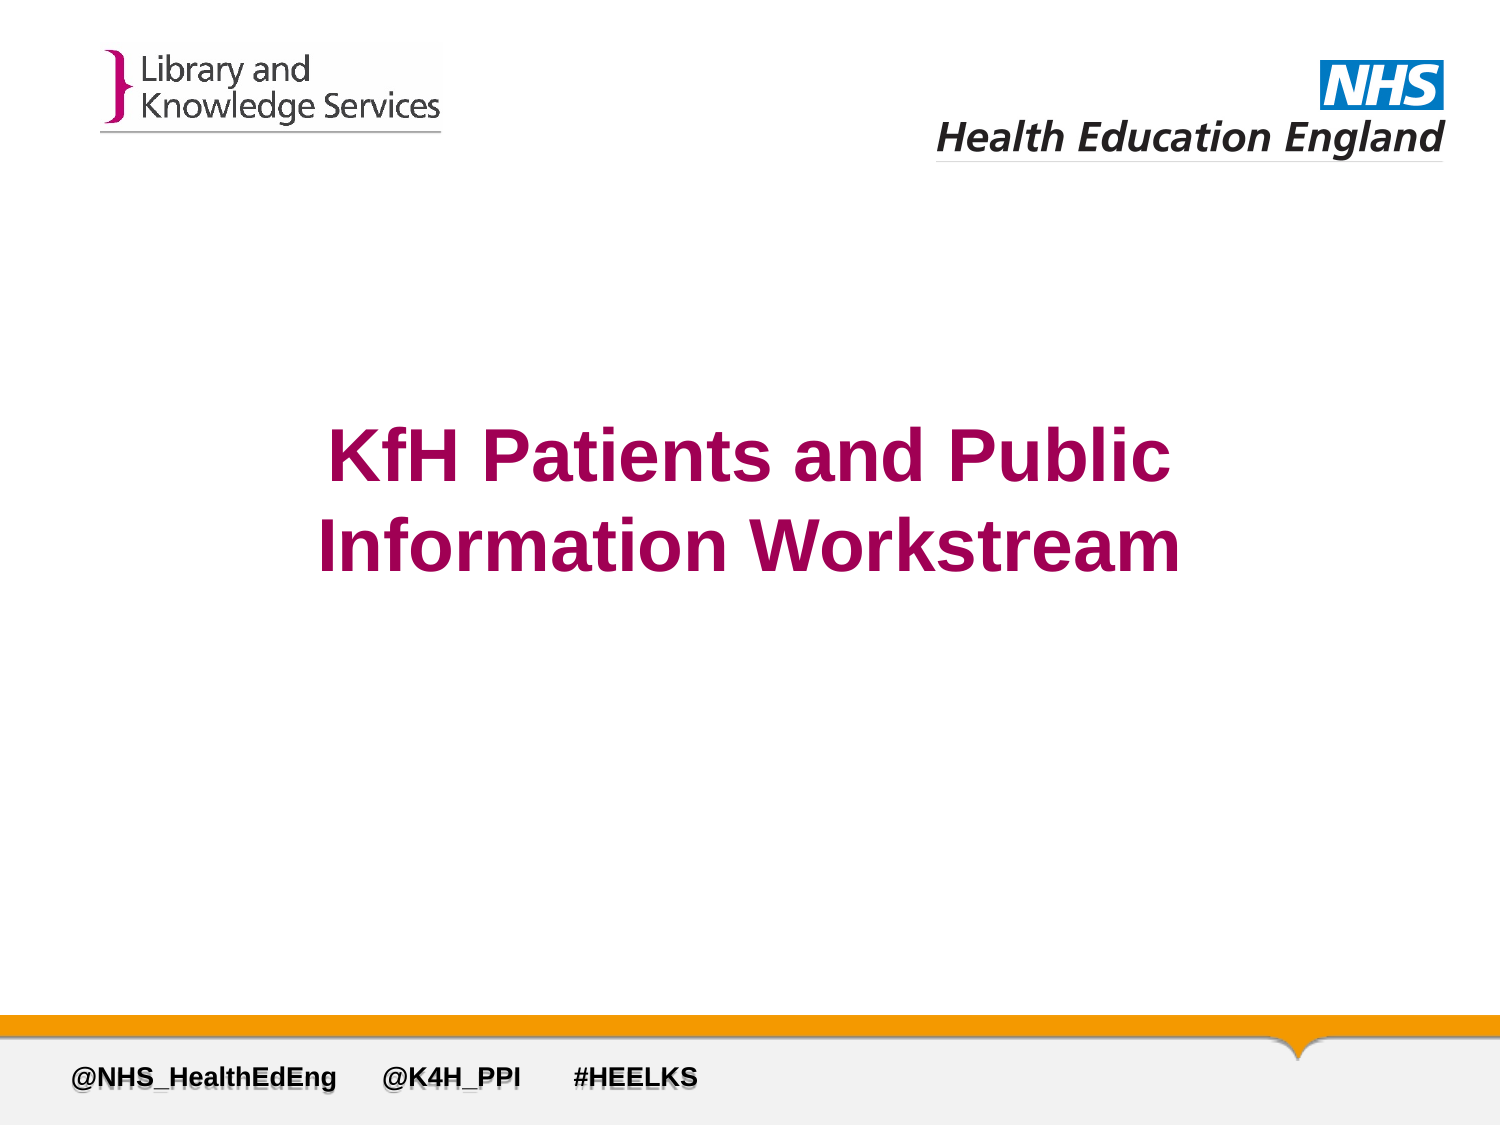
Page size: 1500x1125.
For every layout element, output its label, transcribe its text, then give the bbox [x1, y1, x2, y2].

title KfH Patients and Public Information Workstream [103, 398, 1397, 616]
picture [100, 42, 443, 131]
text_box @NHS_HealthEdEng @K4H_PPI #HEELKS [55, 1052, 932, 1113]
